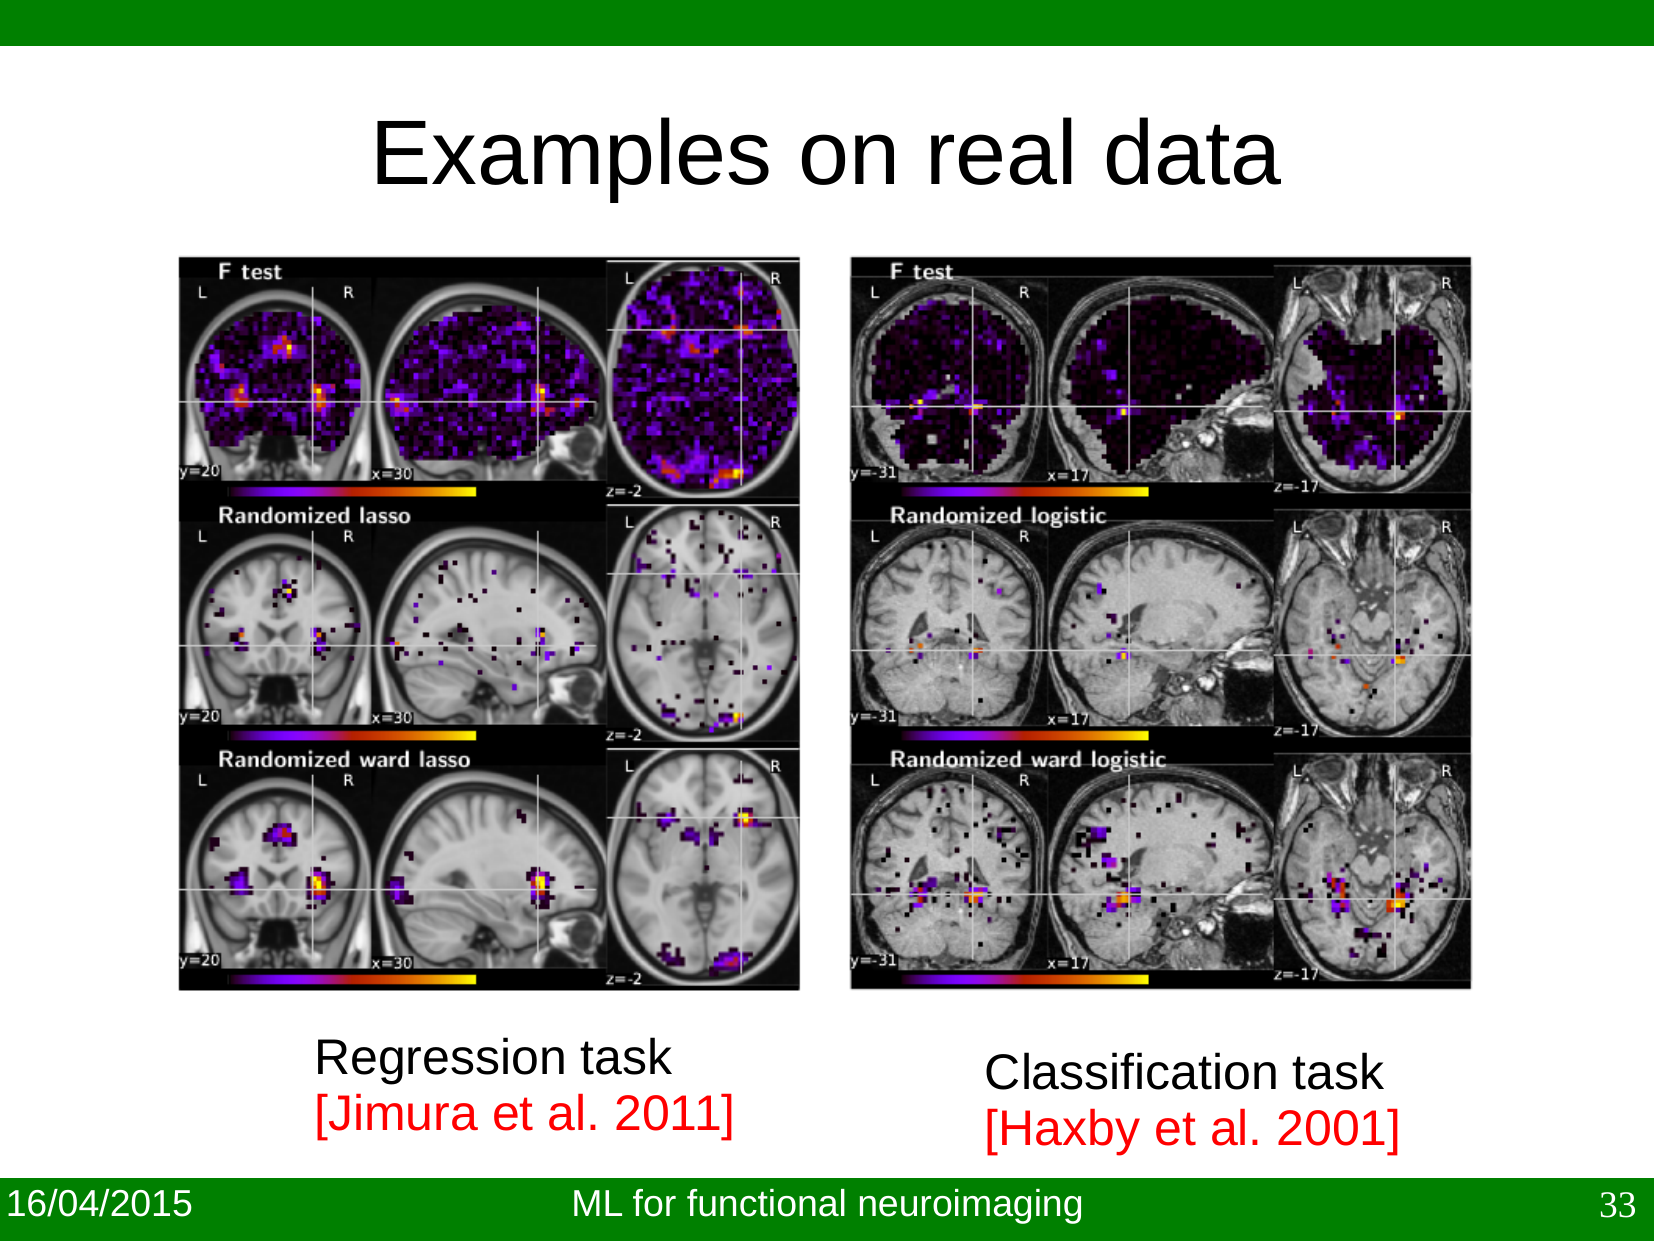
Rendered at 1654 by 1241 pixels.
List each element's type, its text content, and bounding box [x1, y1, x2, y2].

text_box Regression task [Jimura et al. 2011] [299, 1021, 755, 1149]
title Examples on real data [82, 49, 1571, 257]
picture [162, 245, 1493, 997]
text_box Classification task [Haxby et al. 2001] [970, 1037, 1417, 1165]
